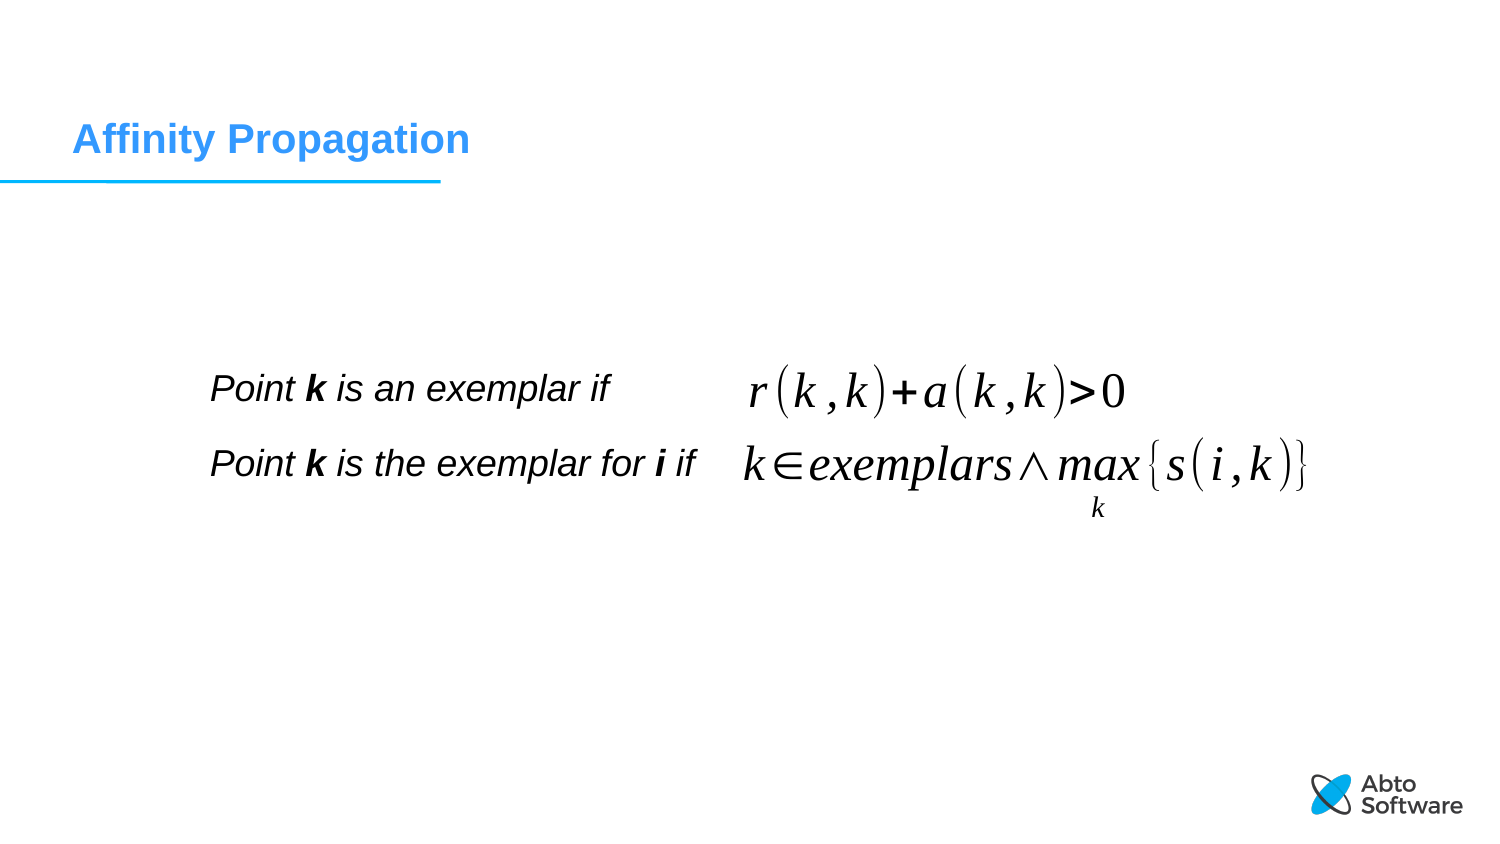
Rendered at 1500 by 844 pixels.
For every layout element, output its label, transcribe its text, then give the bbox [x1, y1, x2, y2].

picture [1299, 771, 1474, 817]
chart [735, 435, 1321, 525]
chart [741, 361, 1133, 422]
text_box Point k is the exemplar for i if [195, 435, 710, 492]
text_box Point k is an exemplar if [195, 360, 625, 417]
title Affinity Propagation [71, 68, 1311, 210]
